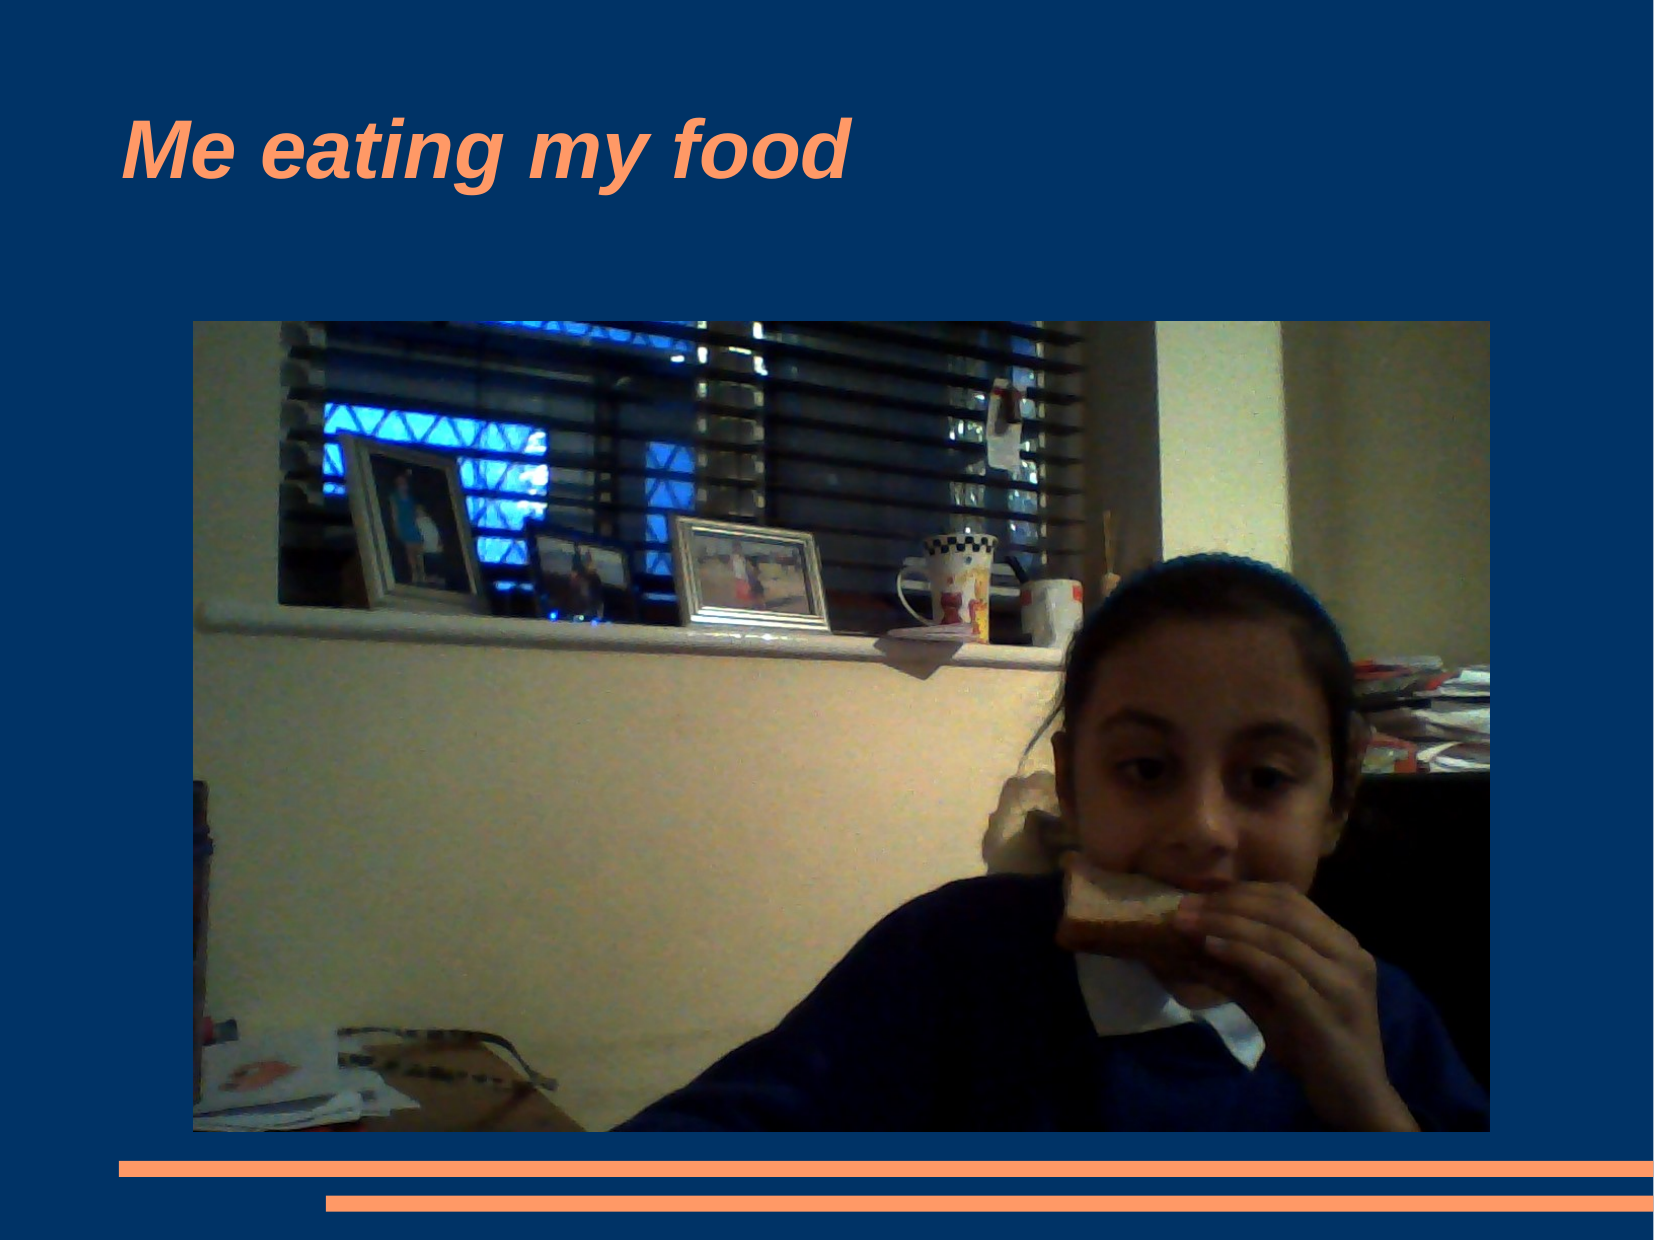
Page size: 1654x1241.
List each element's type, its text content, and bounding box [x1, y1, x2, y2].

picture [193, 321, 1490, 1132]
title Me eating my food [121, 46, 1534, 254]
